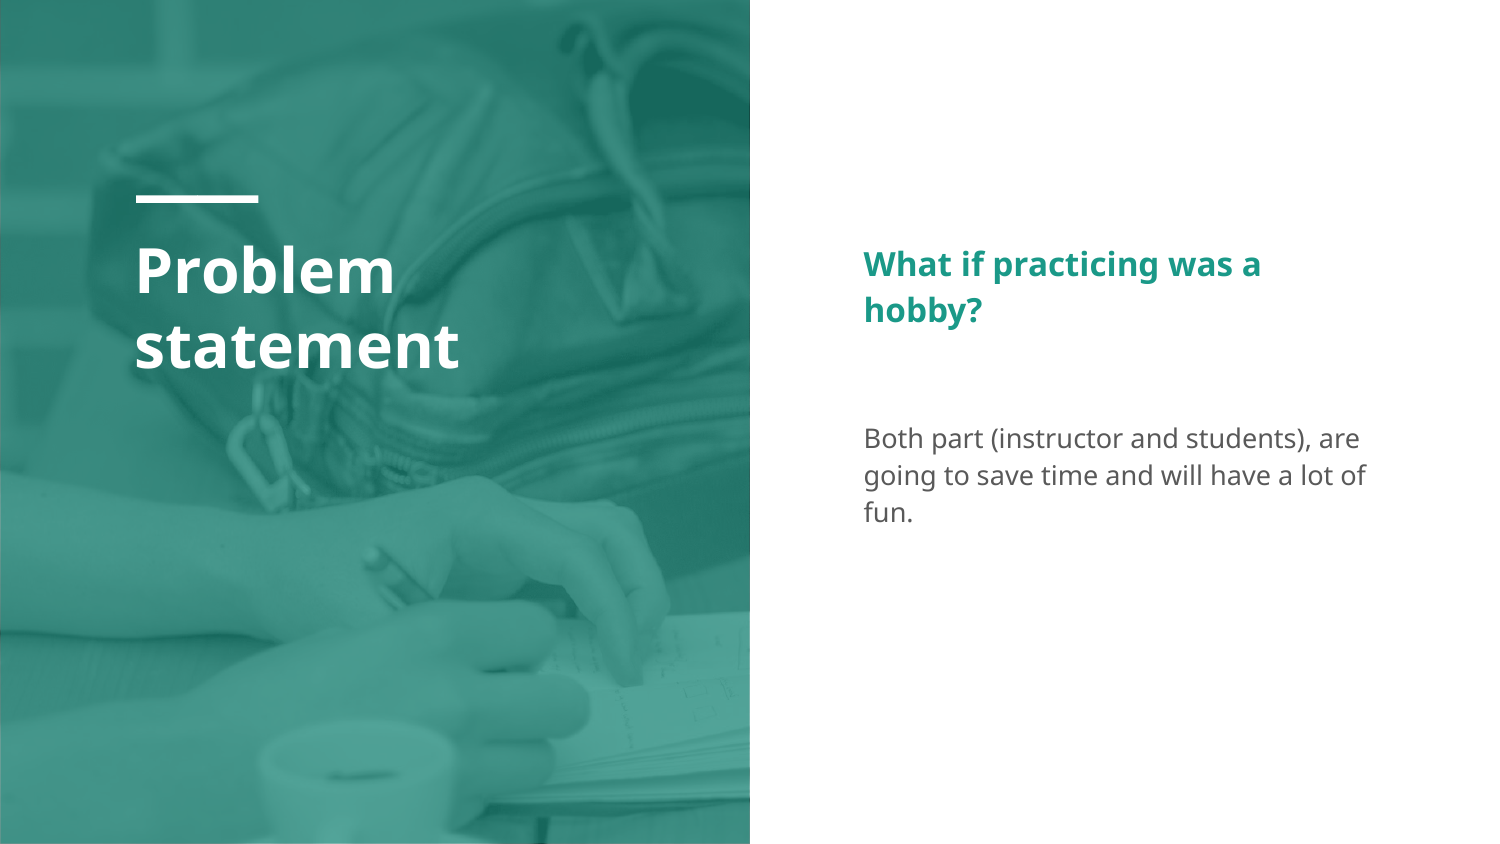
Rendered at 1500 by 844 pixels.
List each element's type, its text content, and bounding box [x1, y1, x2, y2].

list What if practicing was a hobby? Both part (instructor and students), are going to save time and will have a lot of fun. [848, 221, 1403, 719]
title Problem statement [119, 216, 662, 494]
